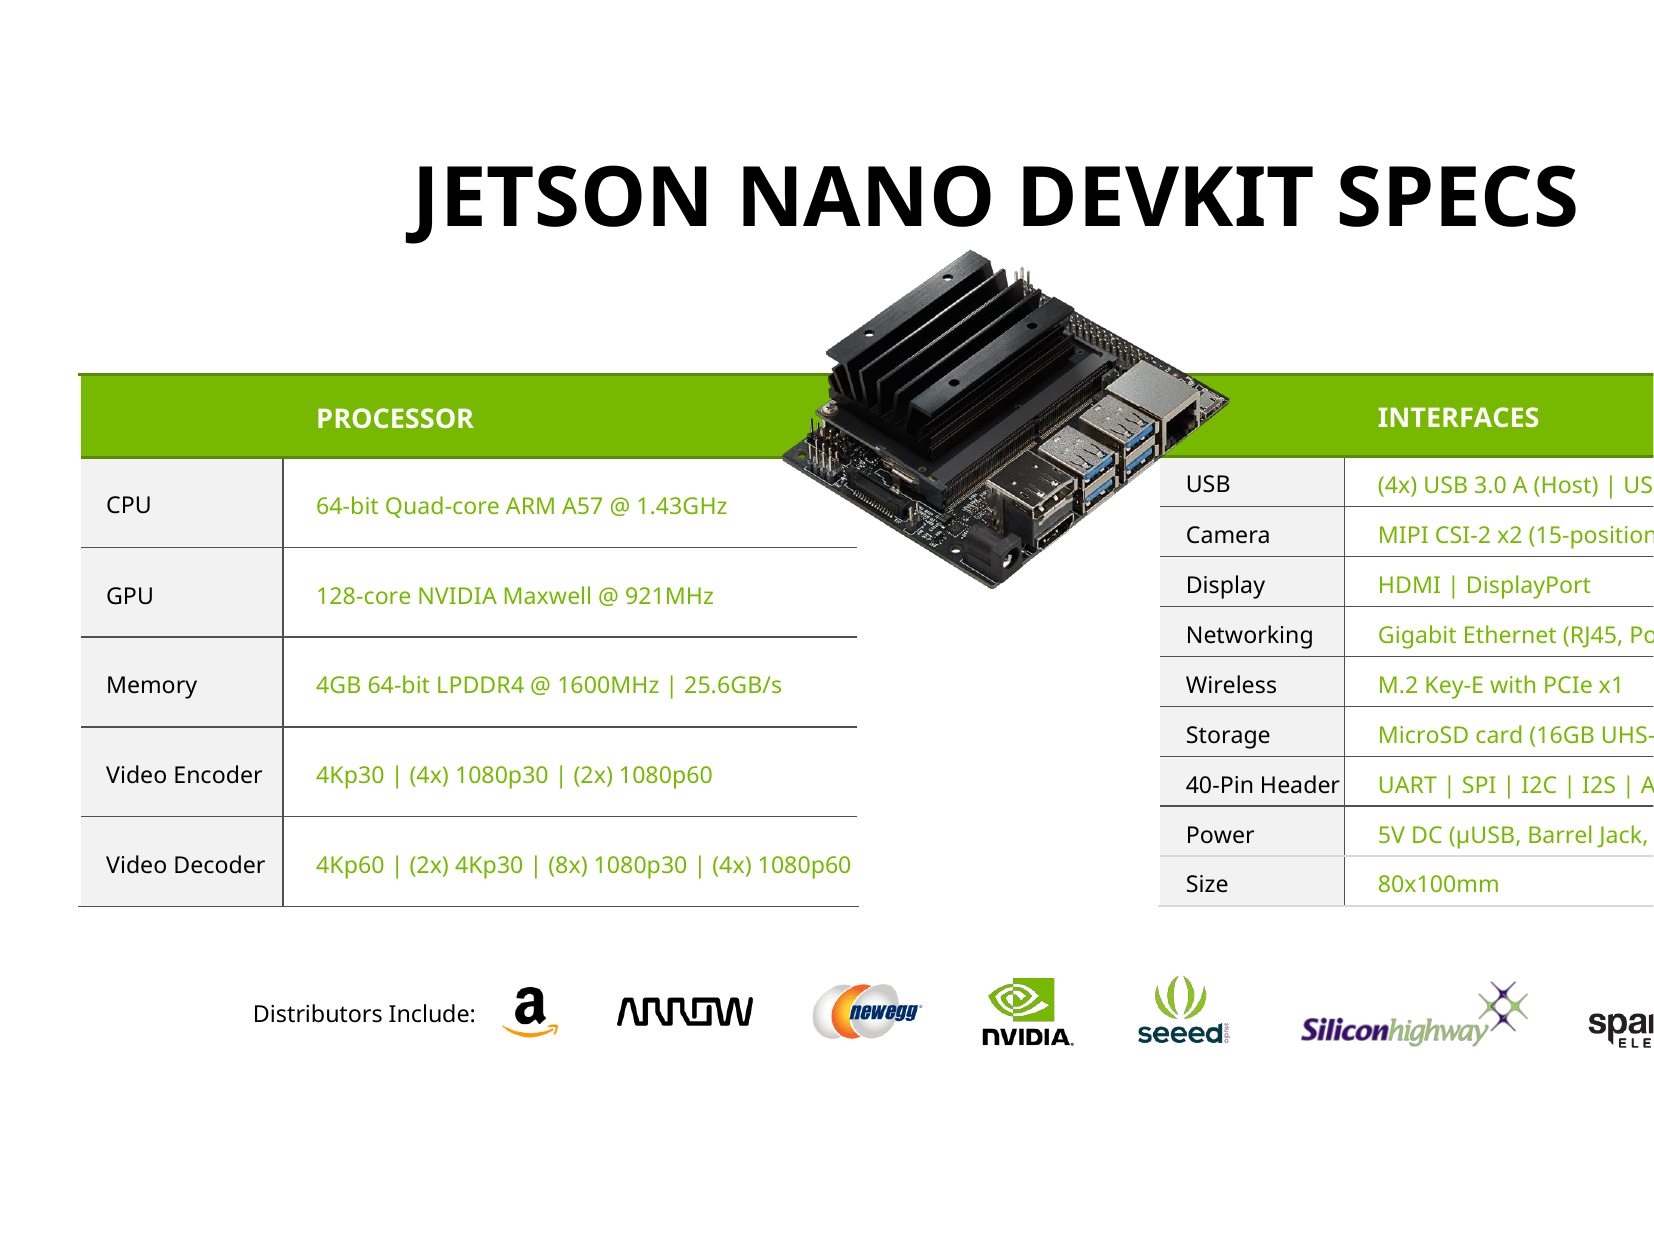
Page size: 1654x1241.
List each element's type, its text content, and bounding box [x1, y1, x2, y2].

text_box [81, 548, 282, 636]
text_box MicroSD card (16GB UHS-1 recommended minimum) [1377, 718, 1654, 746]
text_box 4Kp60 | (2x) 4Kp30 | (8x) 1080p30 | (4x) 1080p60 [316, 848, 831, 876]
text_box [284, 728, 857, 816]
text_box CPU [106, 488, 148, 515]
text_box Camera [1234, 518, 1265, 546]
text_box Video Encoder [106, 758, 254, 786]
text_box [1234, 458, 1344, 506]
picture [979, 975, 1077, 1048]
text_box [284, 817, 857, 906]
text_box 4Kp30 | (4x) 1080p30 | (2x) 1080p60 [316, 758, 695, 786]
text_box Wireless [1185, 668, 1272, 696]
text_box [1345, 607, 1654, 656]
text_box MIPI CSI-2 x2 (15-position Flex Connector) [1377, 518, 1654, 546]
text_box GPU [106, 579, 150, 607]
text_box M.2 Key-E with PCIe x1 [1377, 668, 1615, 696]
text_box 64-bit Quad-core ARM A57 @ 1.43GHz [316, 489, 704, 517]
text_box [81, 638, 282, 726]
text_box UART | SPI | I2C | I2S | Audio Clock | GPIOs [1377, 768, 1654, 796]
text_box [81, 459, 282, 547]
text_box HDMI | DisplayPort [1377, 568, 1572, 596]
picture [780, 248, 1234, 592]
text_box Storage [1185, 718, 1264, 746]
text_box 4GB 64-bit LPDDR4 @ 1600MHz | 25.6GB/s [316, 669, 752, 696]
text_box [1234, 376, 1654, 455]
text_box [1345, 458, 1654, 506]
text_box [81, 376, 780, 456]
text_box Video Decoder [106, 848, 256, 876]
text_box 5V DC (µUSB, Barrel Jack, PoE) - 5W | 10W [1377, 818, 1654, 845]
text_box [1160, 757, 1344, 805]
text_box [1160, 807, 1344, 855]
picture [1286, 969, 1539, 1053]
text_box [1345, 757, 1654, 805]
text_box [1234, 507, 1344, 556]
text_box Networking [1185, 618, 1303, 646]
text_box JETSON NANO DEVKIT SPECS [412, 137, 1520, 235]
text_box Memory [106, 669, 187, 696]
picture [1132, 962, 1231, 1061]
text_box [1160, 557, 1344, 606]
text_box [0, 0, 1654, 1125]
text_box PROCESSOR [316, 399, 463, 431]
text_box [284, 459, 780, 547]
text_box [81, 817, 282, 906]
picture [615, 997, 755, 1026]
text_box 80x100mm [1377, 868, 1488, 895]
text_box 128-core NVIDIA Maxwell @ 921MHz [316, 579, 682, 607]
text_box Distributors Include: [252, 997, 467, 1025]
text_box [1345, 857, 1654, 905]
text_box [1160, 707, 1344, 756]
text_box Display [1185, 568, 1259, 596]
text_box 40-Pin Header [1185, 768, 1331, 796]
text_box [1345, 807, 1654, 855]
text_box [1160, 657, 1344, 706]
text_box Gigabit Ethernet (RJ45, PoE) [1377, 618, 1654, 646]
text_box [1345, 657, 1654, 706]
text_box [1345, 557, 1654, 606]
text_box INTERFACES [1377, 398, 1530, 431]
text_box [1160, 857, 1344, 905]
text_box [284, 548, 857, 636]
text_box Power [1185, 818, 1250, 845]
text_box [1345, 507, 1654, 556]
text_box [284, 638, 857, 726]
text_box [1160, 607, 1344, 656]
text_box [1345, 707, 1654, 756]
picture [810, 979, 924, 1043]
text_box (4x) USB 3.0 A (Host) | USB 2.0 Micro B (Device) [1377, 468, 1654, 496]
picture [501, 981, 560, 1042]
text_box Size [1185, 868, 1227, 895]
picture [1584, 972, 1654, 1051]
text_box [81, 728, 282, 816]
